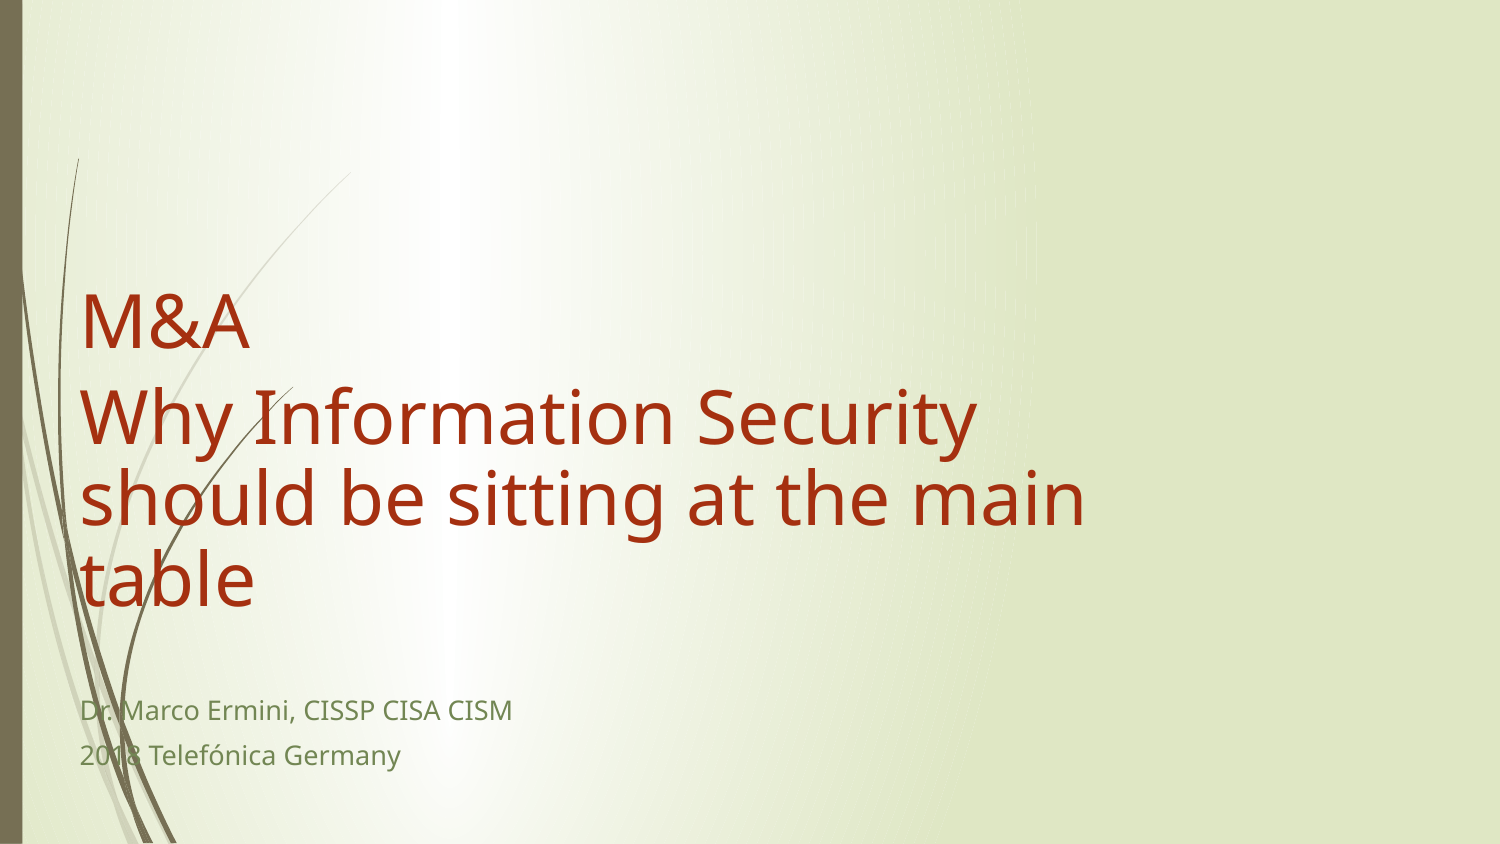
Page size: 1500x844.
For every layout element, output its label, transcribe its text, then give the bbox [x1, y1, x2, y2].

list Dr. Marco Ermini, CISSP CISA CISM 2018 Telefónica Germany [64, 690, 1182, 809]
list M&A Why Information Security should be sitting at the main table [64, 216, 1182, 690]
